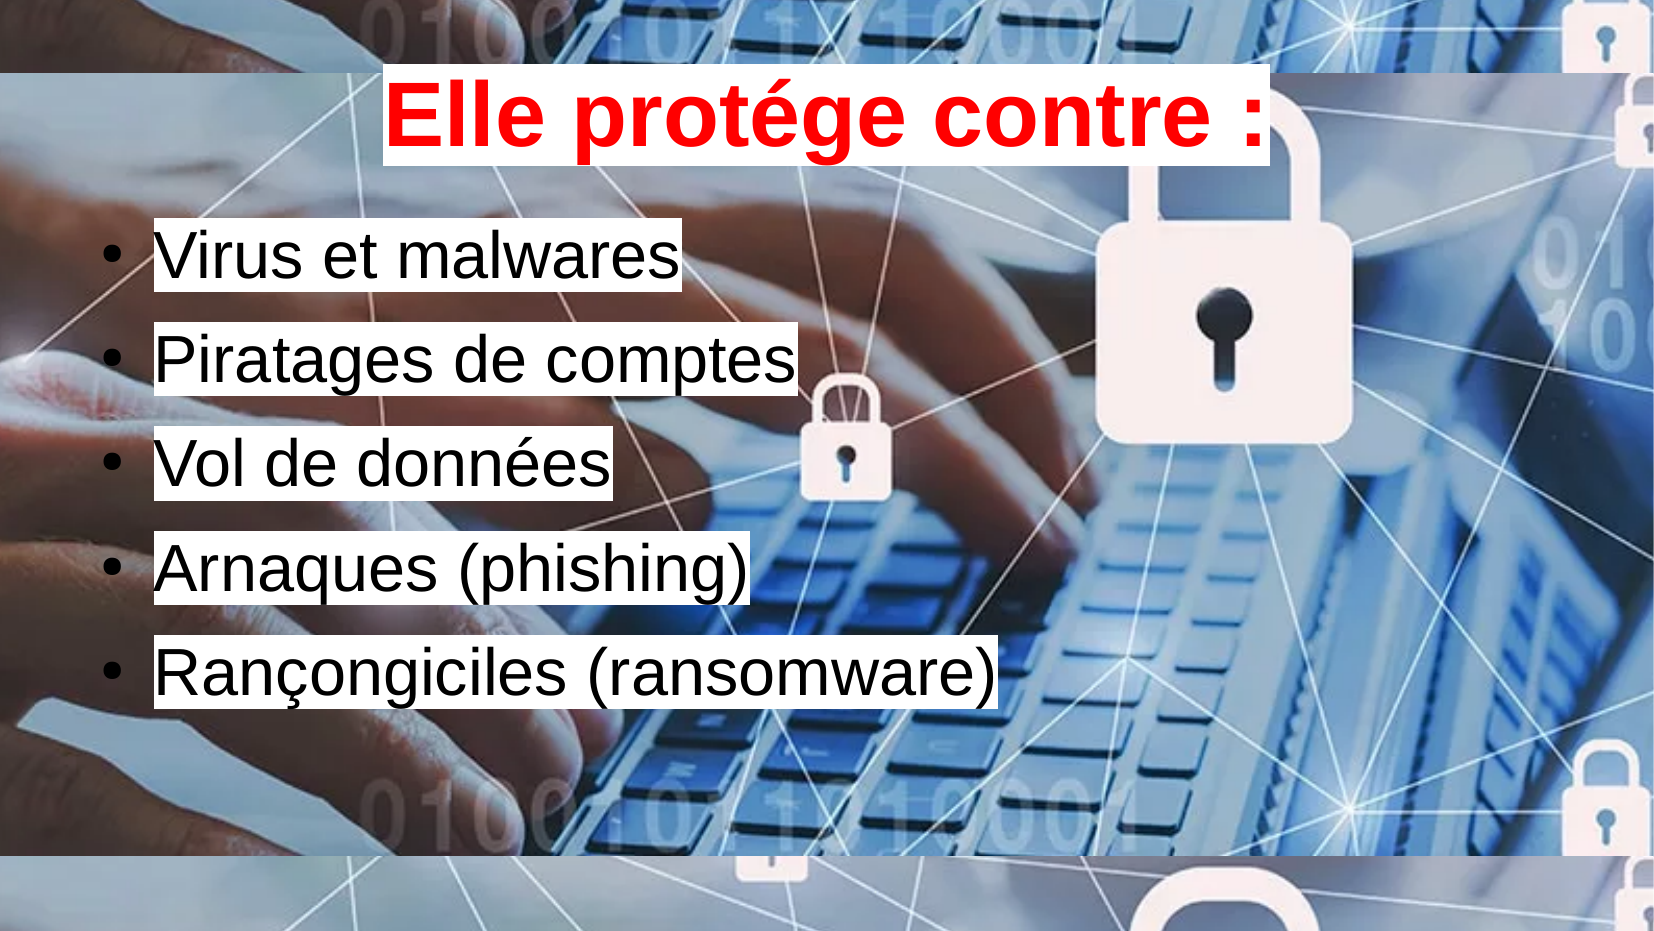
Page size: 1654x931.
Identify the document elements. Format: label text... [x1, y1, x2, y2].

picture [0, 0, 1654, 931]
title Elle protége contre : [82, 37, 1571, 193]
list Virus et malwares Piratages de comptes Vol de données Arnaques (phishing) Rançongiciles (ransomware) [82, 217, 1571, 758]
